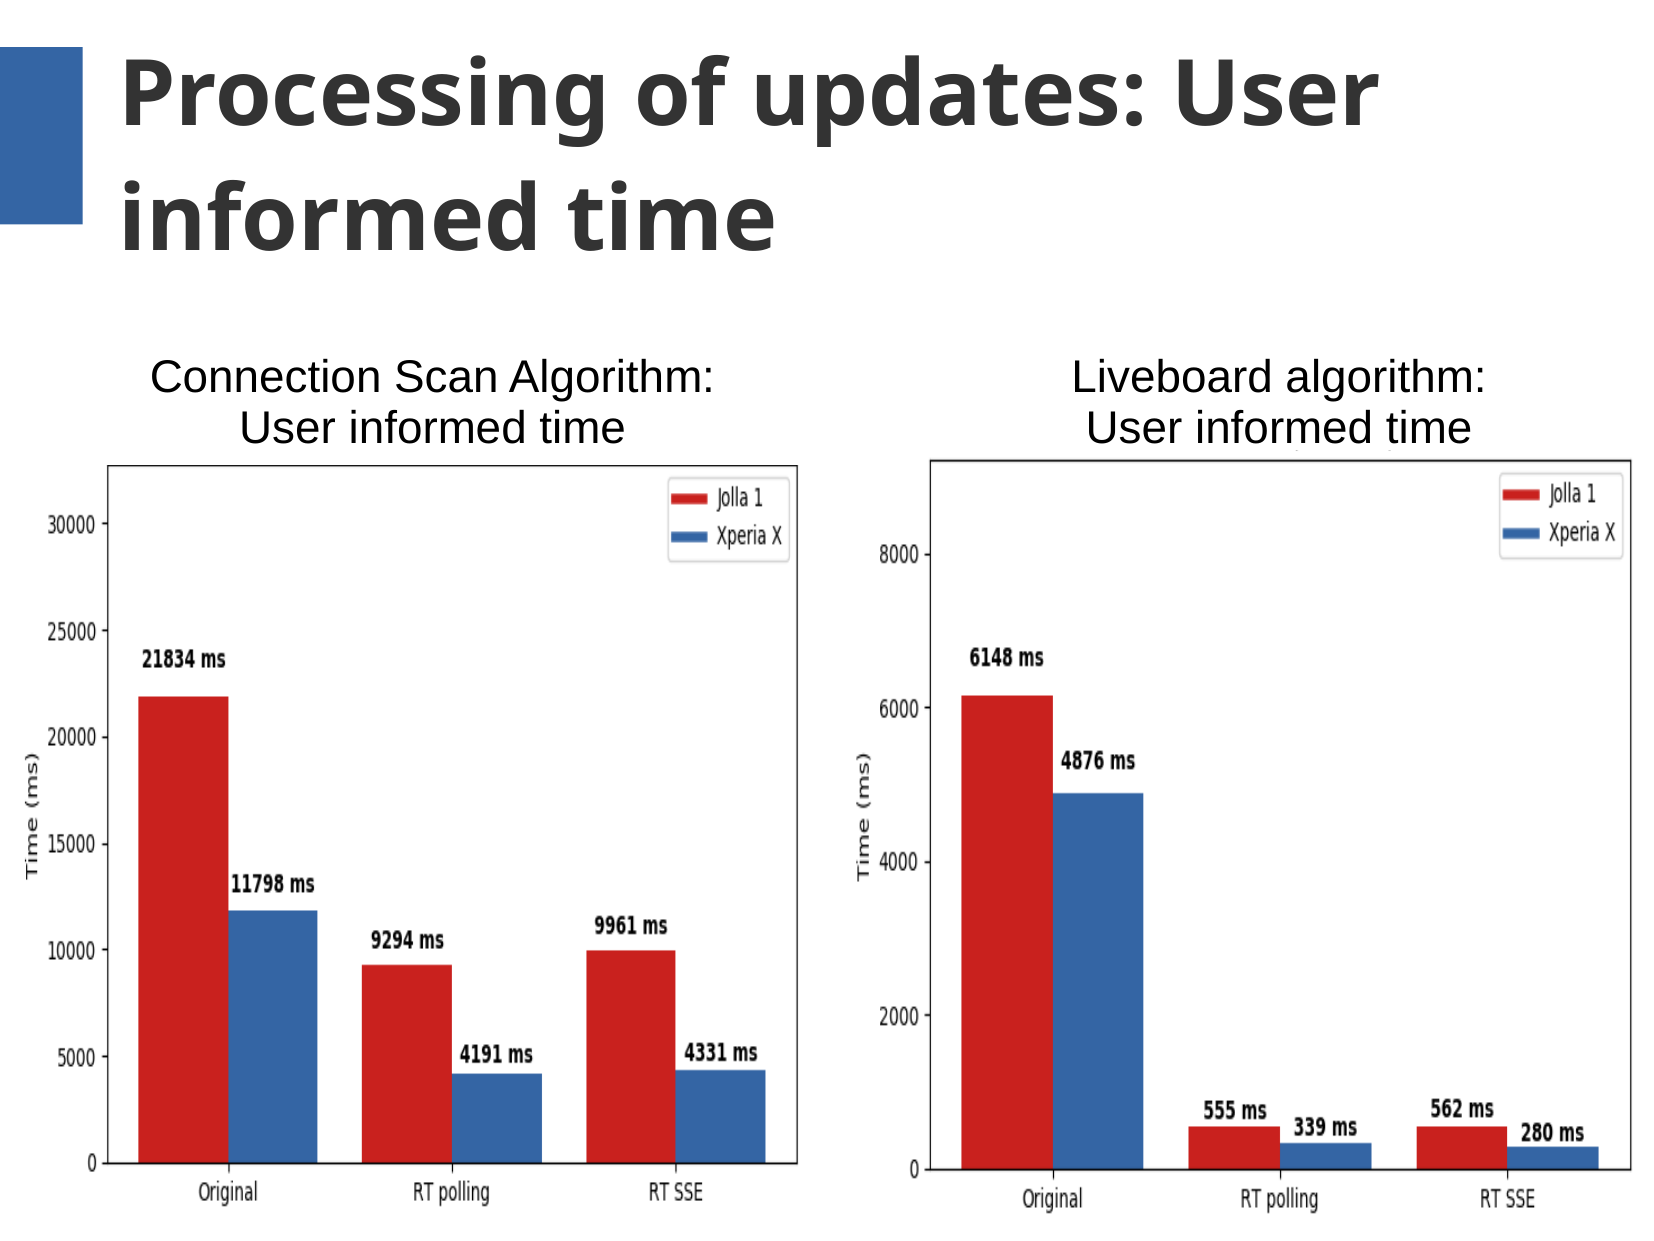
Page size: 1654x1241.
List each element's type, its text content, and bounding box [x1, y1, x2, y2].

title Processing of updates: User informed time [118, 45, 1571, 260]
text_box Liveboard algorithm: User informed time [1056, 343, 1501, 451]
text_box Connection Scan Algorithm: User informed time [135, 343, 733, 451]
picture [844, 450, 1654, 1231]
picture [15, 465, 810, 1231]
